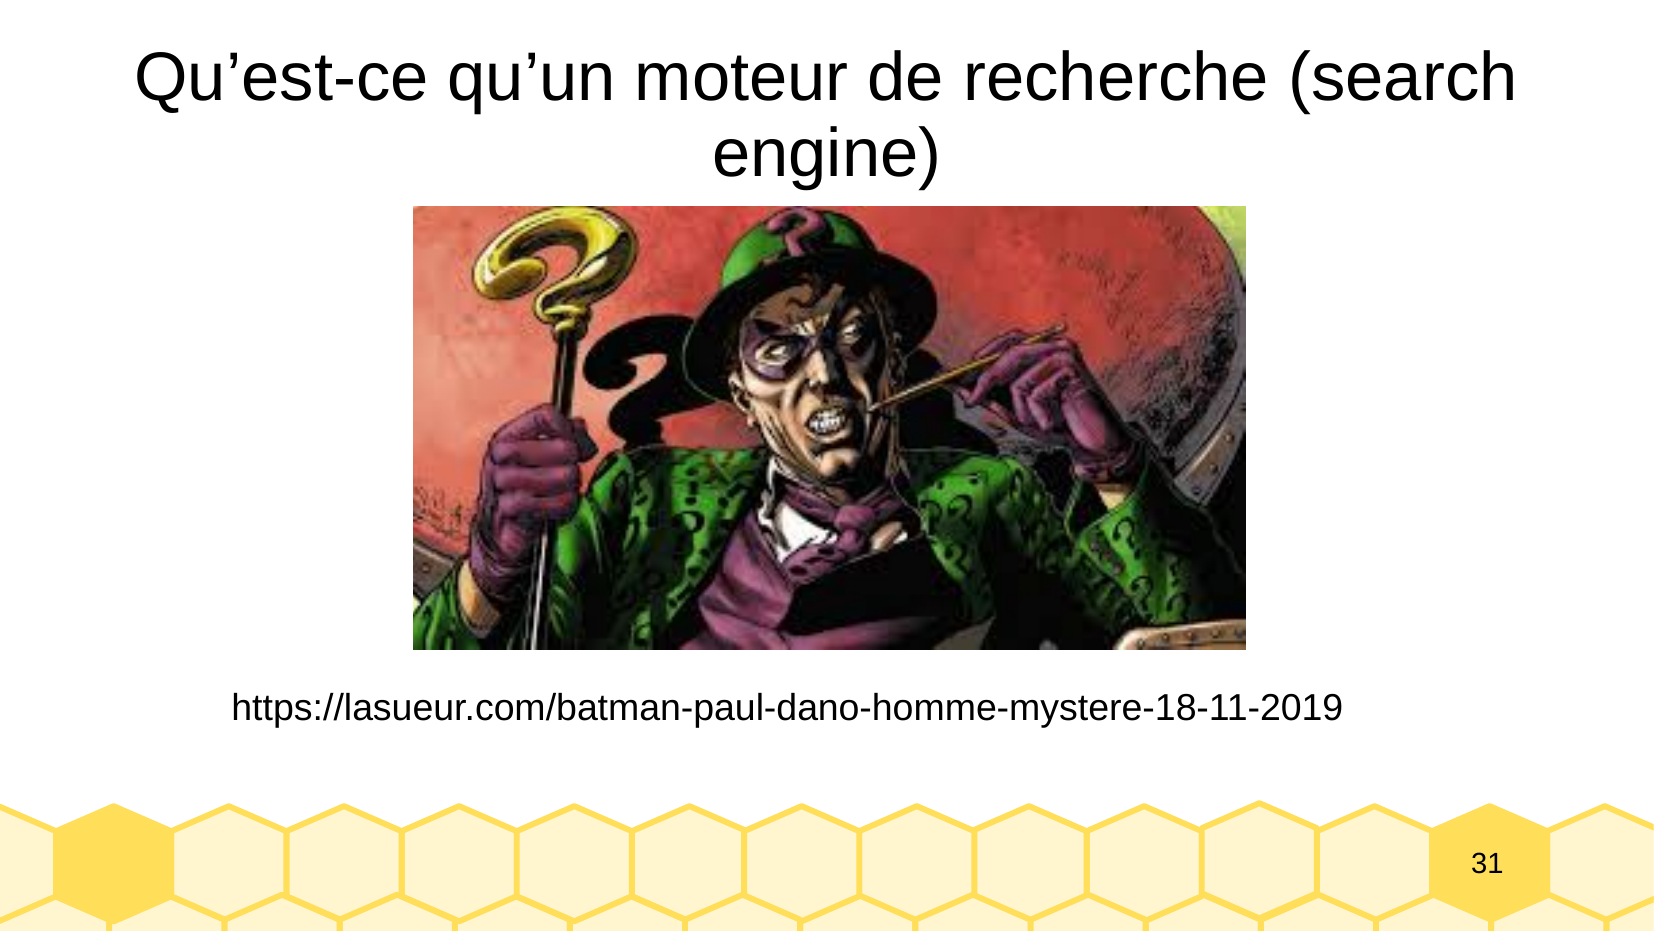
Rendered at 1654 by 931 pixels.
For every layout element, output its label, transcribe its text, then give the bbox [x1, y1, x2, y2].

title Qu’est-ce qu’un moteur de recherche (search engine) [82, 37, 1571, 193]
text_box https://lasueur.com/batman-paul-dano-homme-mystere-18-11-2019 [216, 679, 1359, 736]
picture [413, 206, 1246, 650]
